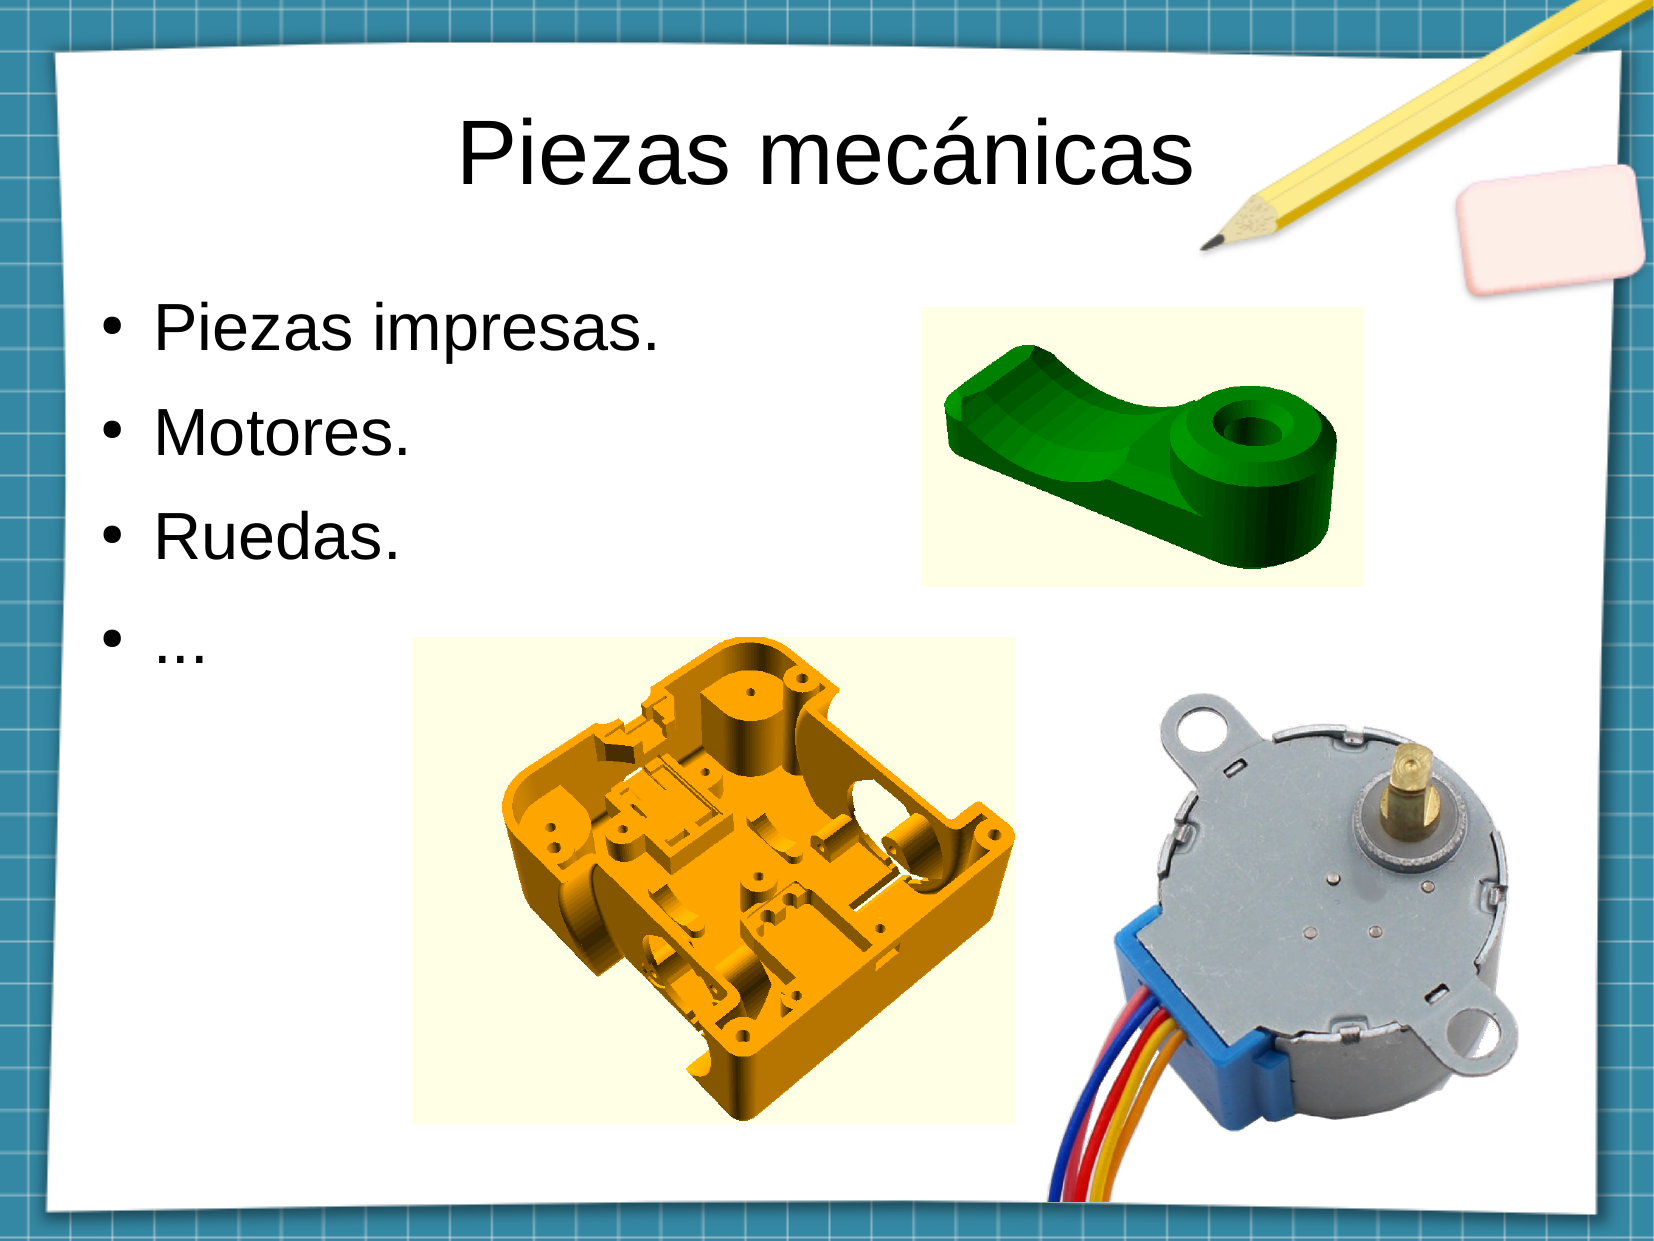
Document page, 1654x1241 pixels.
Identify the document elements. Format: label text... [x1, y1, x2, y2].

title Piezas mecánicas [82, 49, 1571, 257]
list Piezas impresas. Motores. Ruedas. ... [82, 290, 1571, 1010]
picture [0, 0, 1654, 1241]
